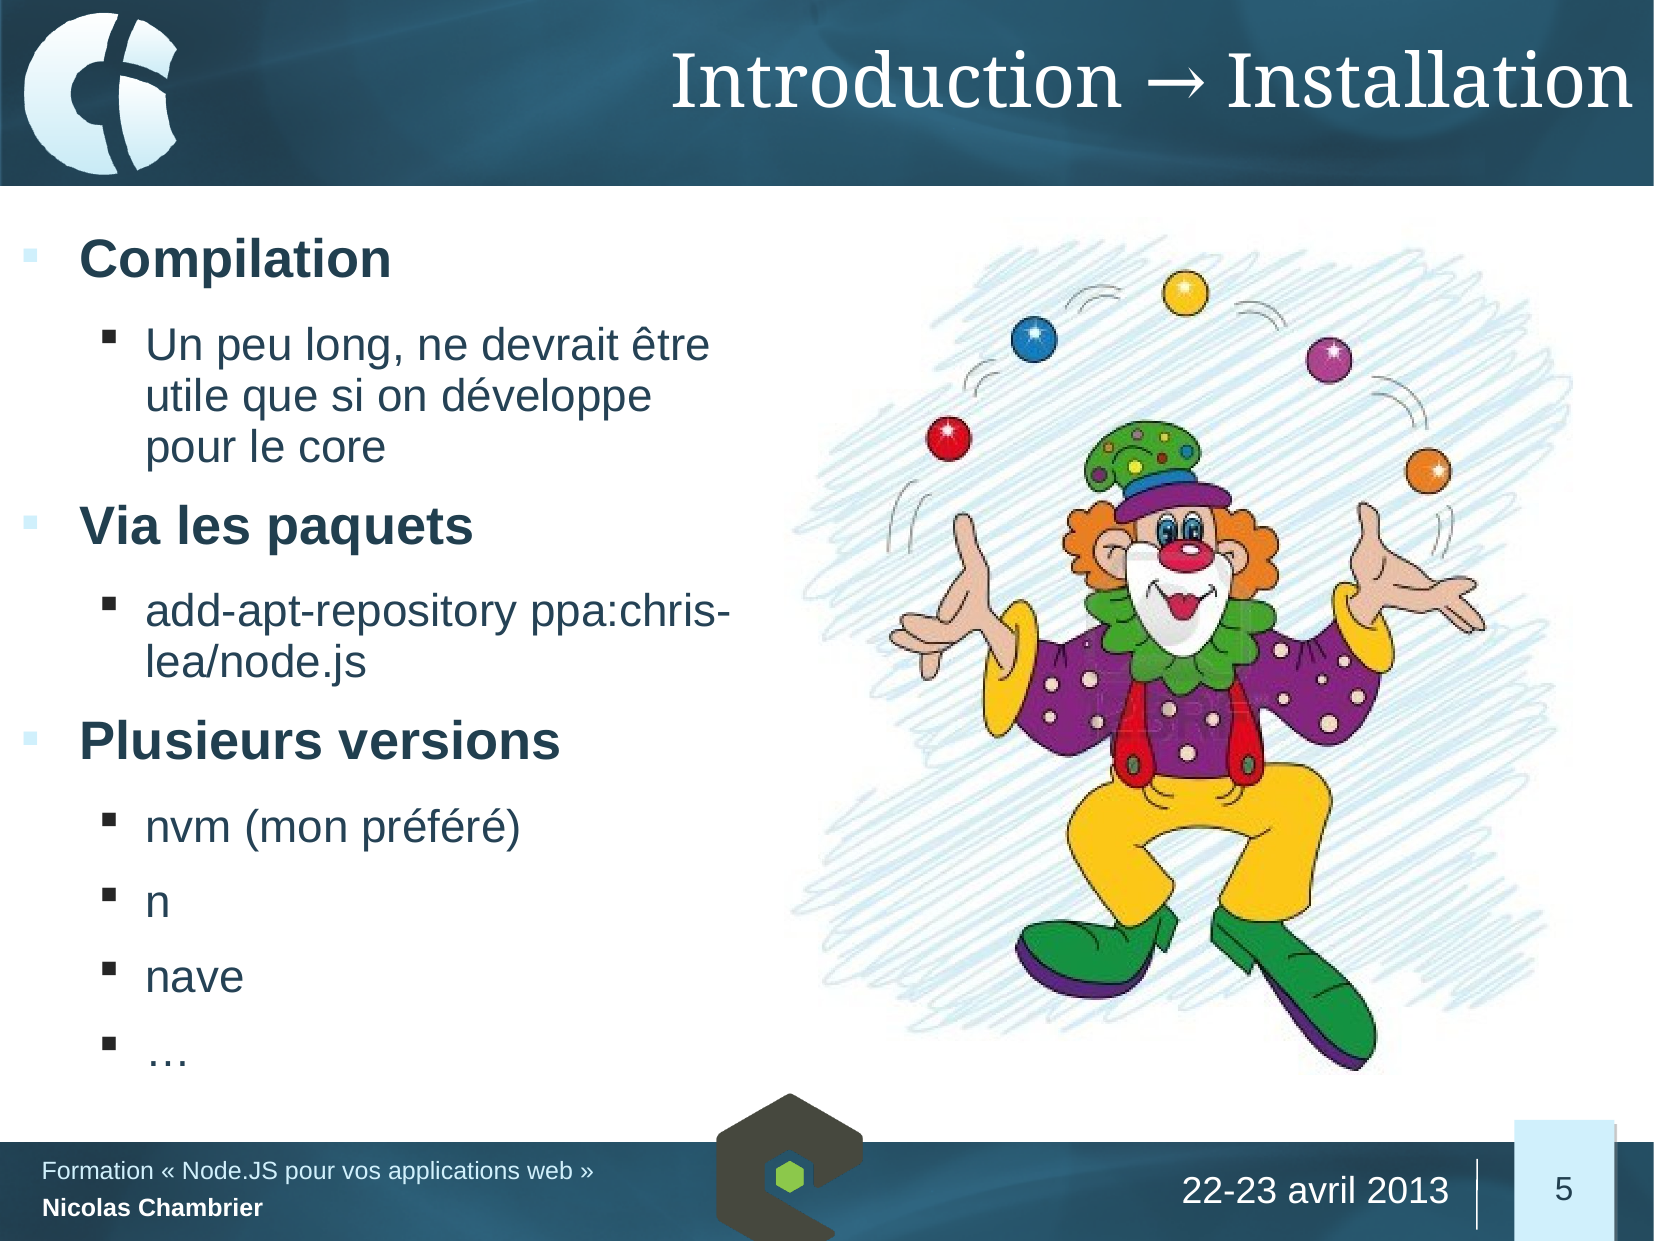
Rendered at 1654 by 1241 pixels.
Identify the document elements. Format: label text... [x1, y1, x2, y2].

picture [749, 217, 1607, 1075]
picture [0, 0, 221, 187]
picture [716, 1093, 863, 1241]
list Compilation Un peu long, ne devrait être utile que si on développe pour le core Via les paquets add-apt-repository ppa:chris-lea/node.js Plusieurs versions nvm (mon préféré) n nave … [23, 224, 750, 1108]
title Introduction → Installation [226, 0, 1654, 187]
